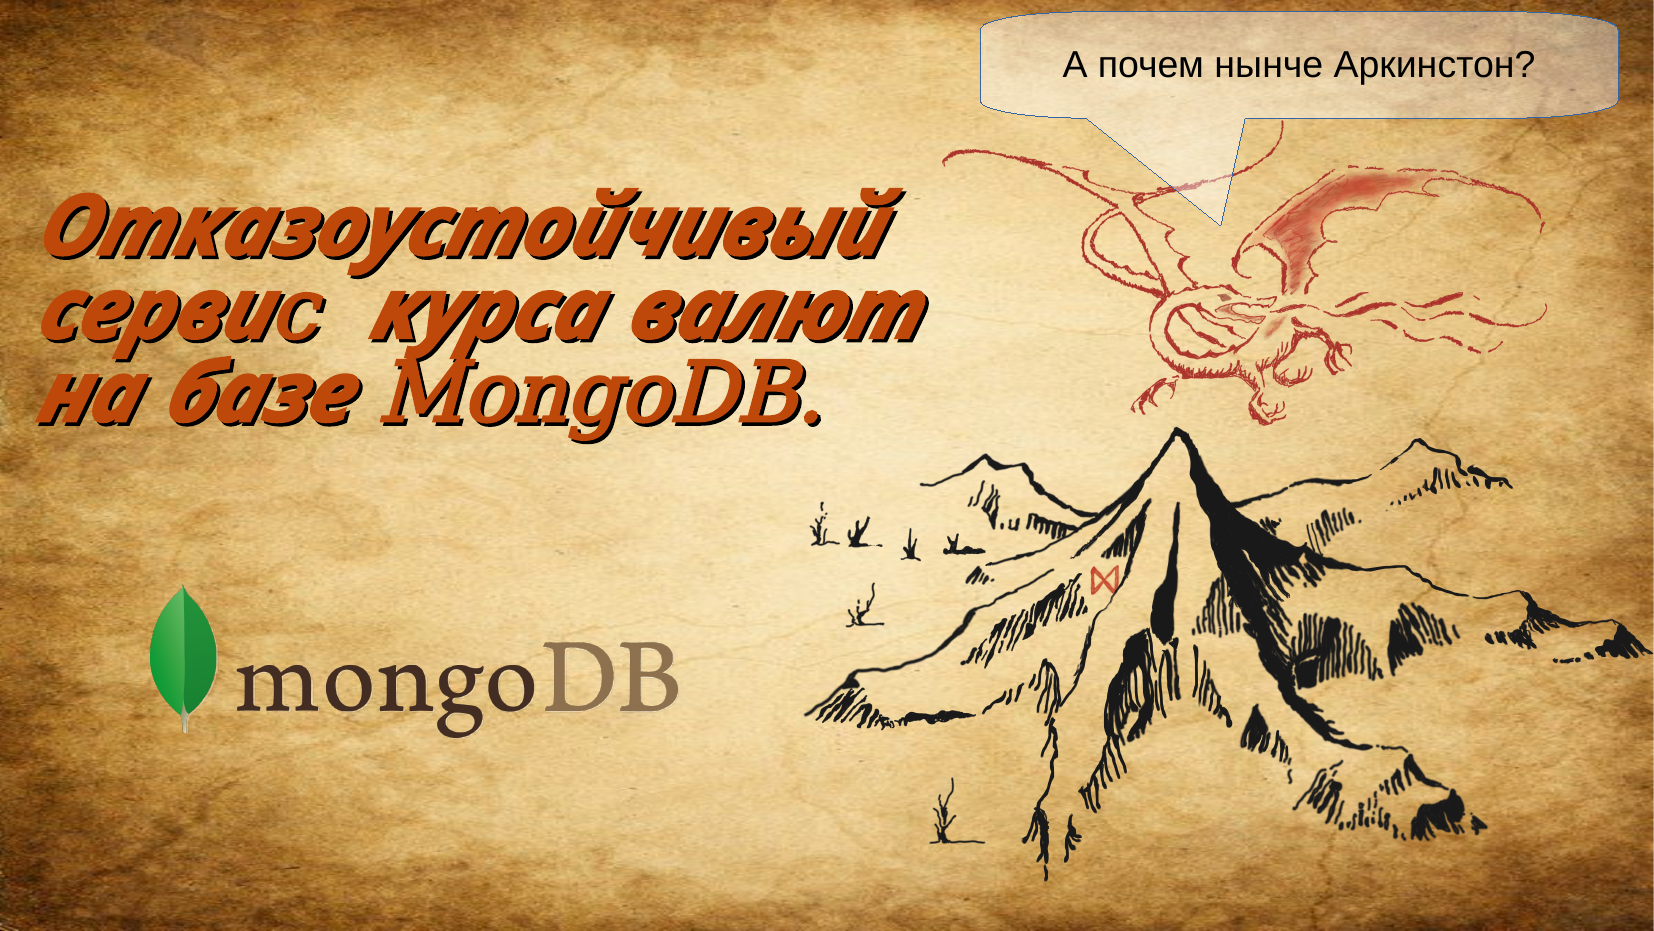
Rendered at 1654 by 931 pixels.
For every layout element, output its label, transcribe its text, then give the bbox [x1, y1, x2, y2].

picture [0, 0, 1654, 931]
title Отказоустойчивый сервиc курса валют на базе MongoDB. [35, 0, 1524, 549]
text_box А почем нынче Аркинстон? [980, 11, 1619, 226]
